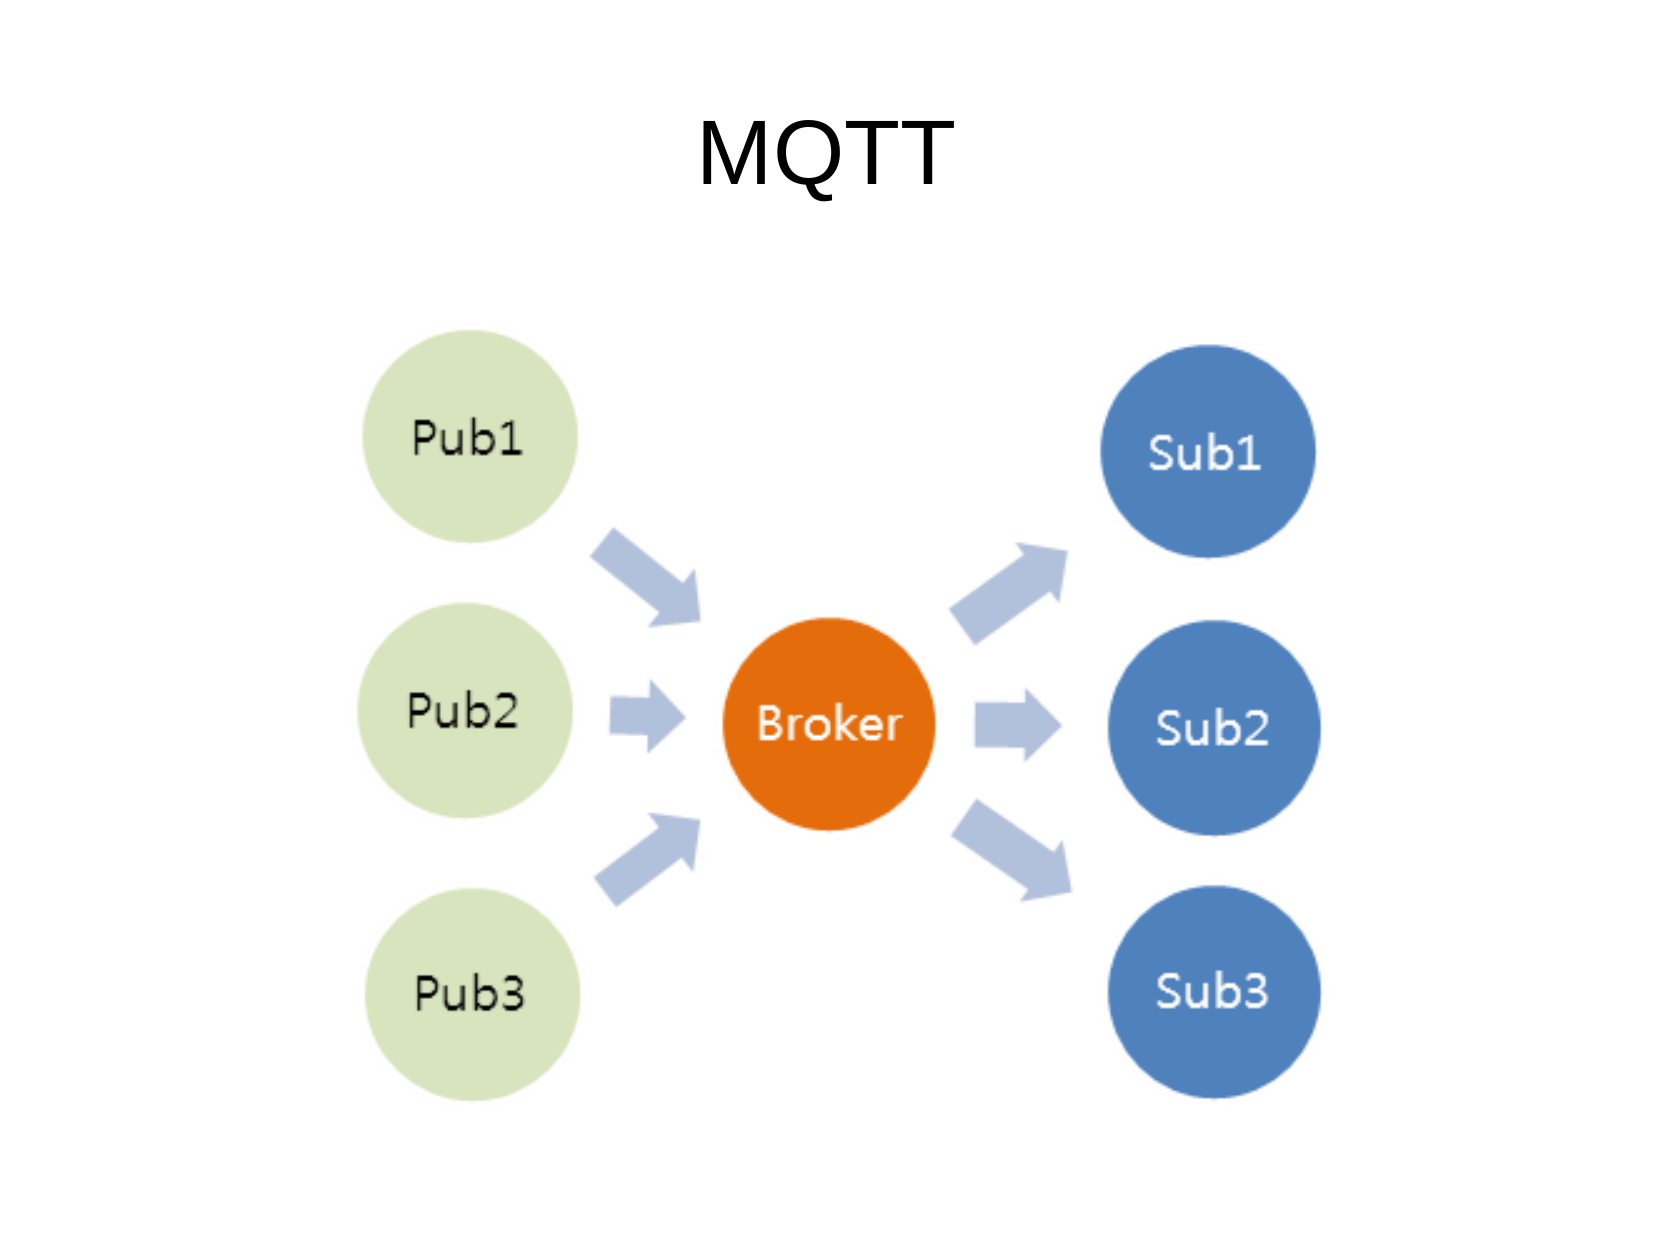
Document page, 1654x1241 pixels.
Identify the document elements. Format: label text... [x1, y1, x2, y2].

title MQTT [82, 49, 1571, 257]
picture [108, 303, 1549, 1144]
